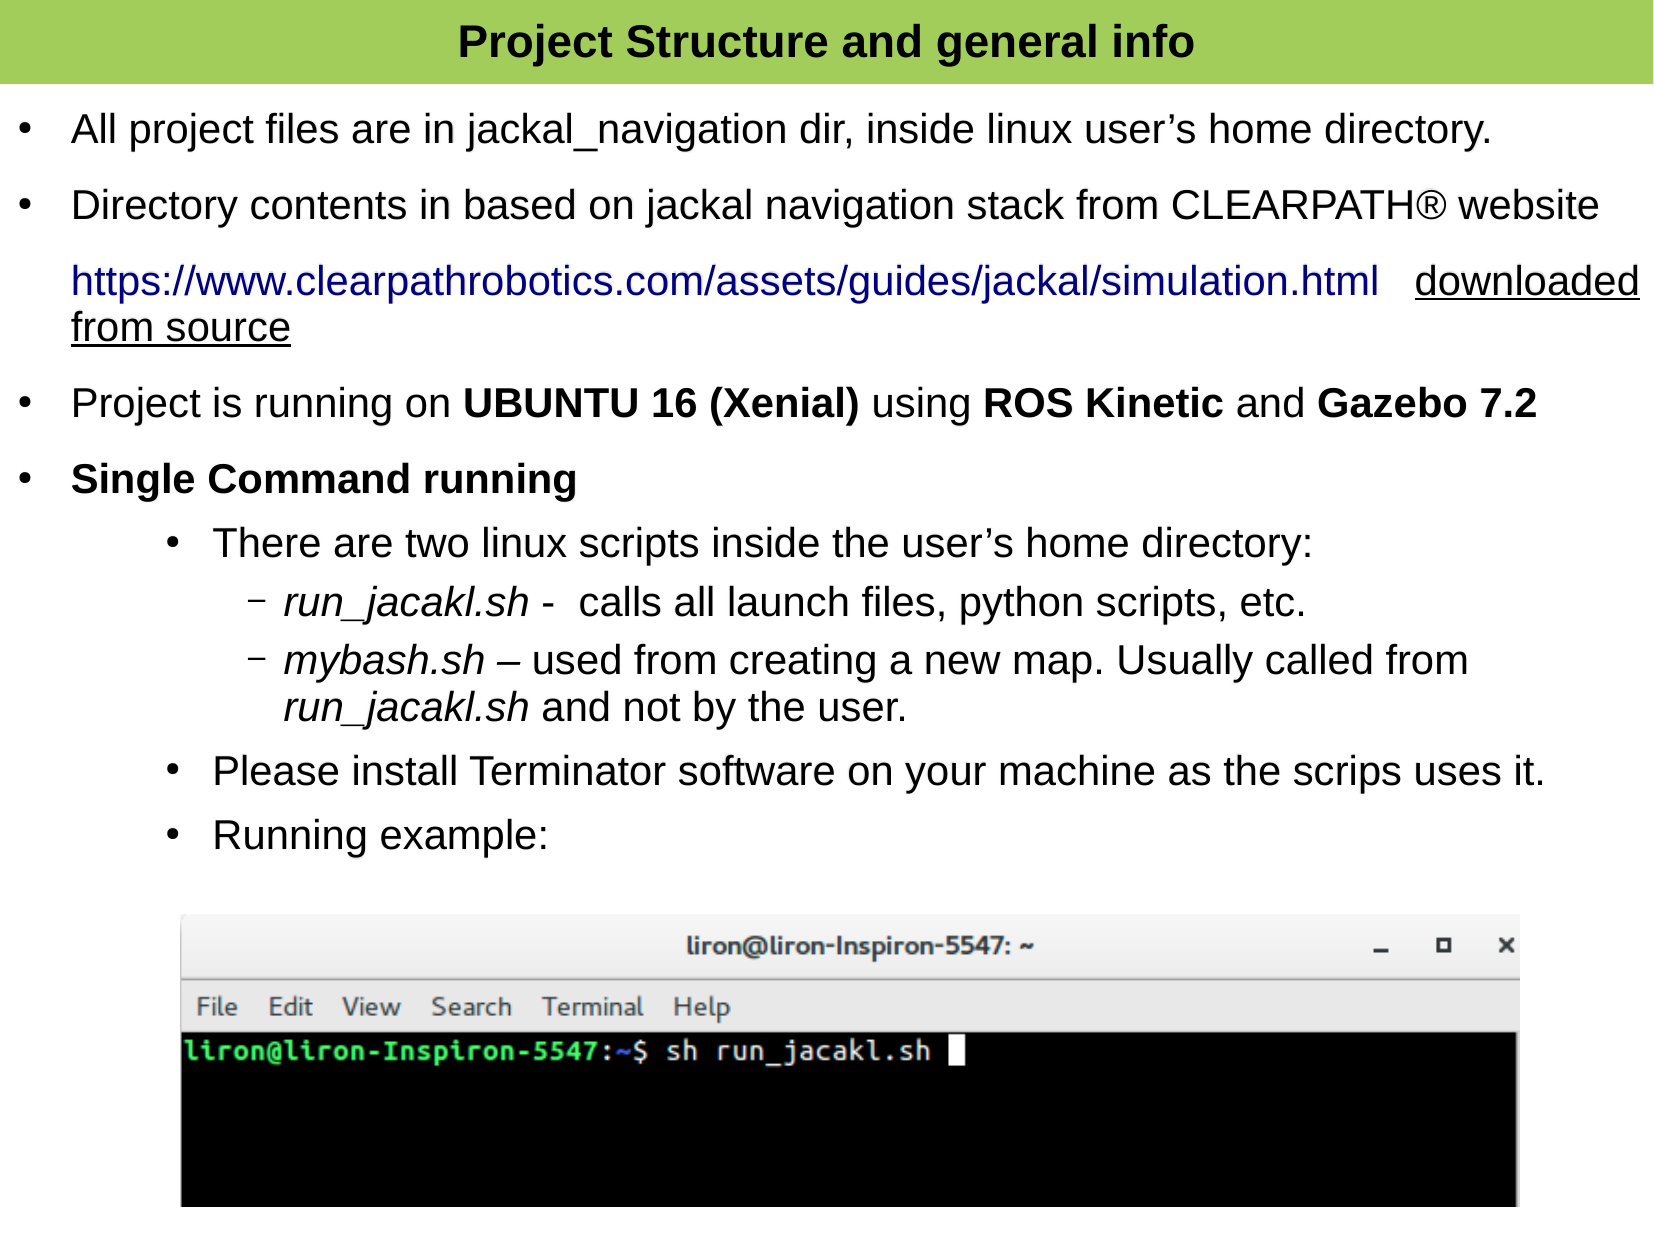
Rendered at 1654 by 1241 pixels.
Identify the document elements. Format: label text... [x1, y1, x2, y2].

title Project Structure and general info [0, 0, 1654, 85]
picture [180, 914, 1520, 1207]
list All project files are in jackal_navigation dir, inside linux user’s home directory. Directory contents in based on jackal navigation stack from CLEARPATH® website https://www.clearpathrobotics.com/assets/guides/jackal/simulation.html downloaded from source Project is running on UBUNTU 16 (Xenial) using ROS Kinetic and Gazebo 7.2 Single Command running There are two linux scripts inside the user’s home directory: run_jacakl.sh - calls all launch files, python scripts, etc. mybash.sh – used from creating a new map. Usually called from run_jacakl.sh and not by the user. Please install Terminator software on your machine as the scrips uses it. Running example: [0, 105, 1654, 1231]
